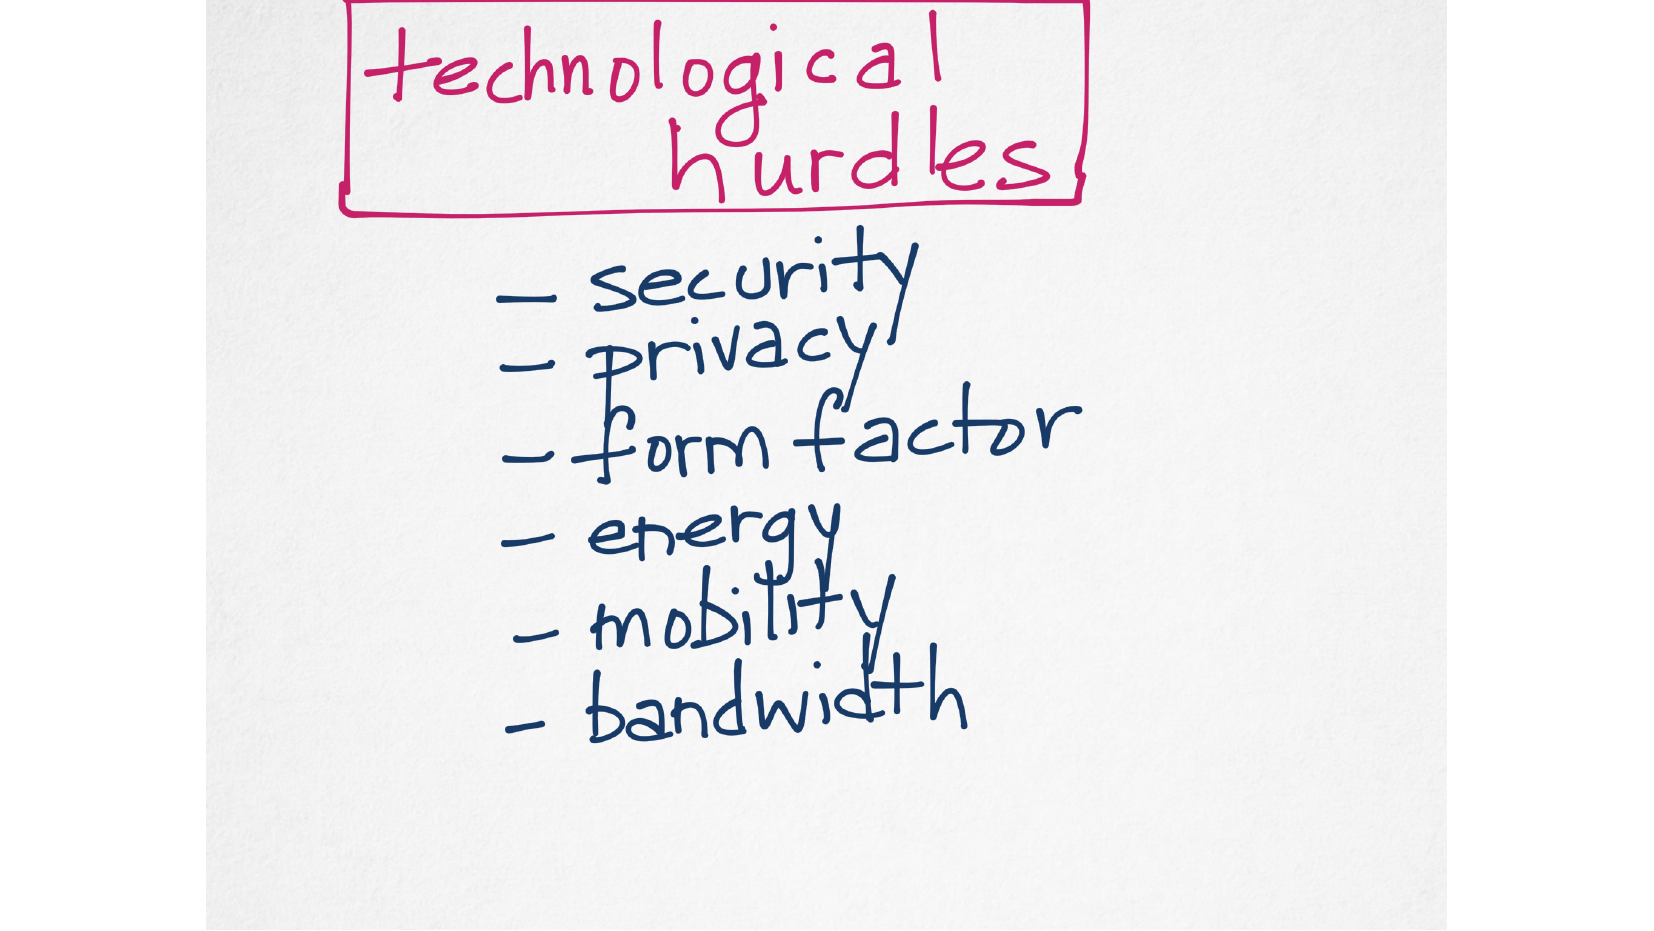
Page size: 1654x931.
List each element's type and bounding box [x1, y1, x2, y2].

picture [206, 0, 1447, 930]
